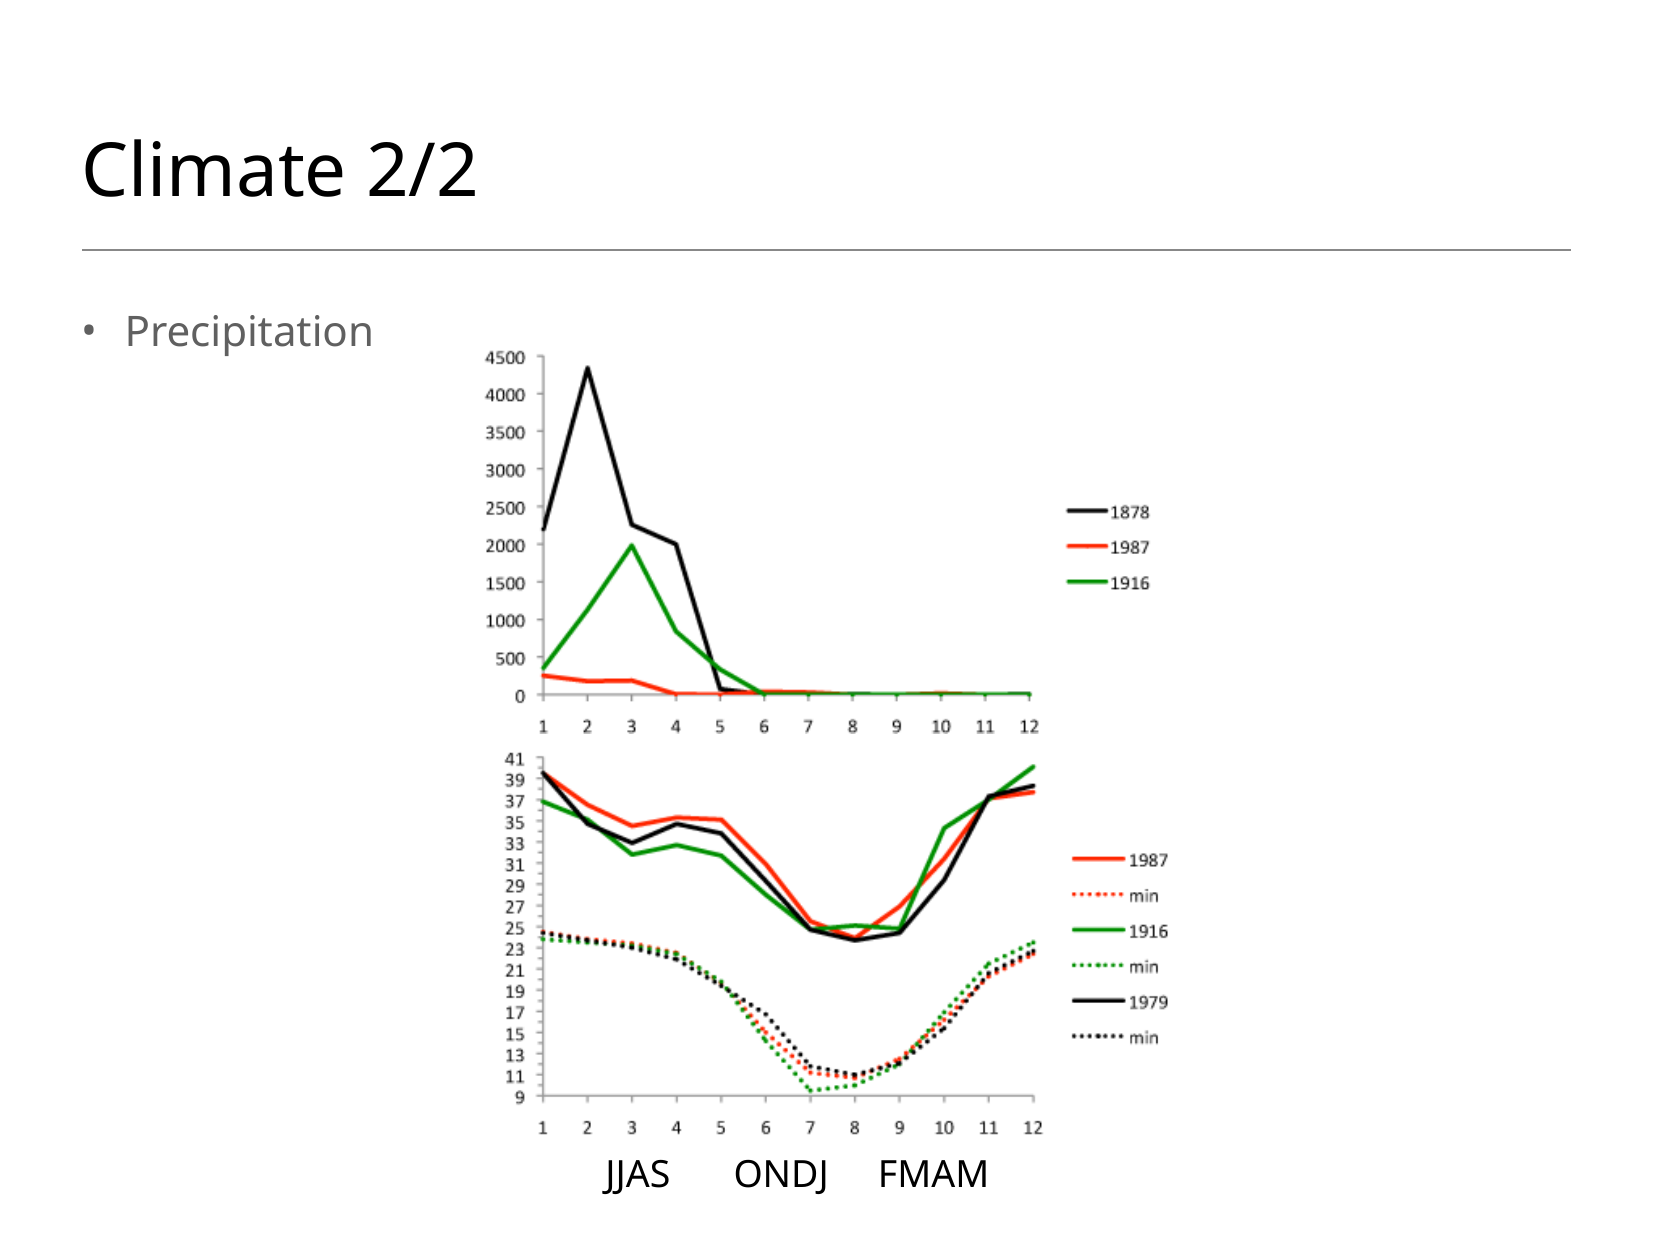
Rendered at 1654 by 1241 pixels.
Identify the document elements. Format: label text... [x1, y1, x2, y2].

picture [502, 750, 1171, 1136]
text_box JJAS [592, 1149, 671, 1195]
picture [482, 348, 1152, 734]
text_box FMAM [864, 1149, 990, 1196]
title Climate 2/2 [72, 41, 1582, 220]
text_box ONDJ [720, 1149, 830, 1196]
list Precipitation [72, 295, 1582, 1131]
